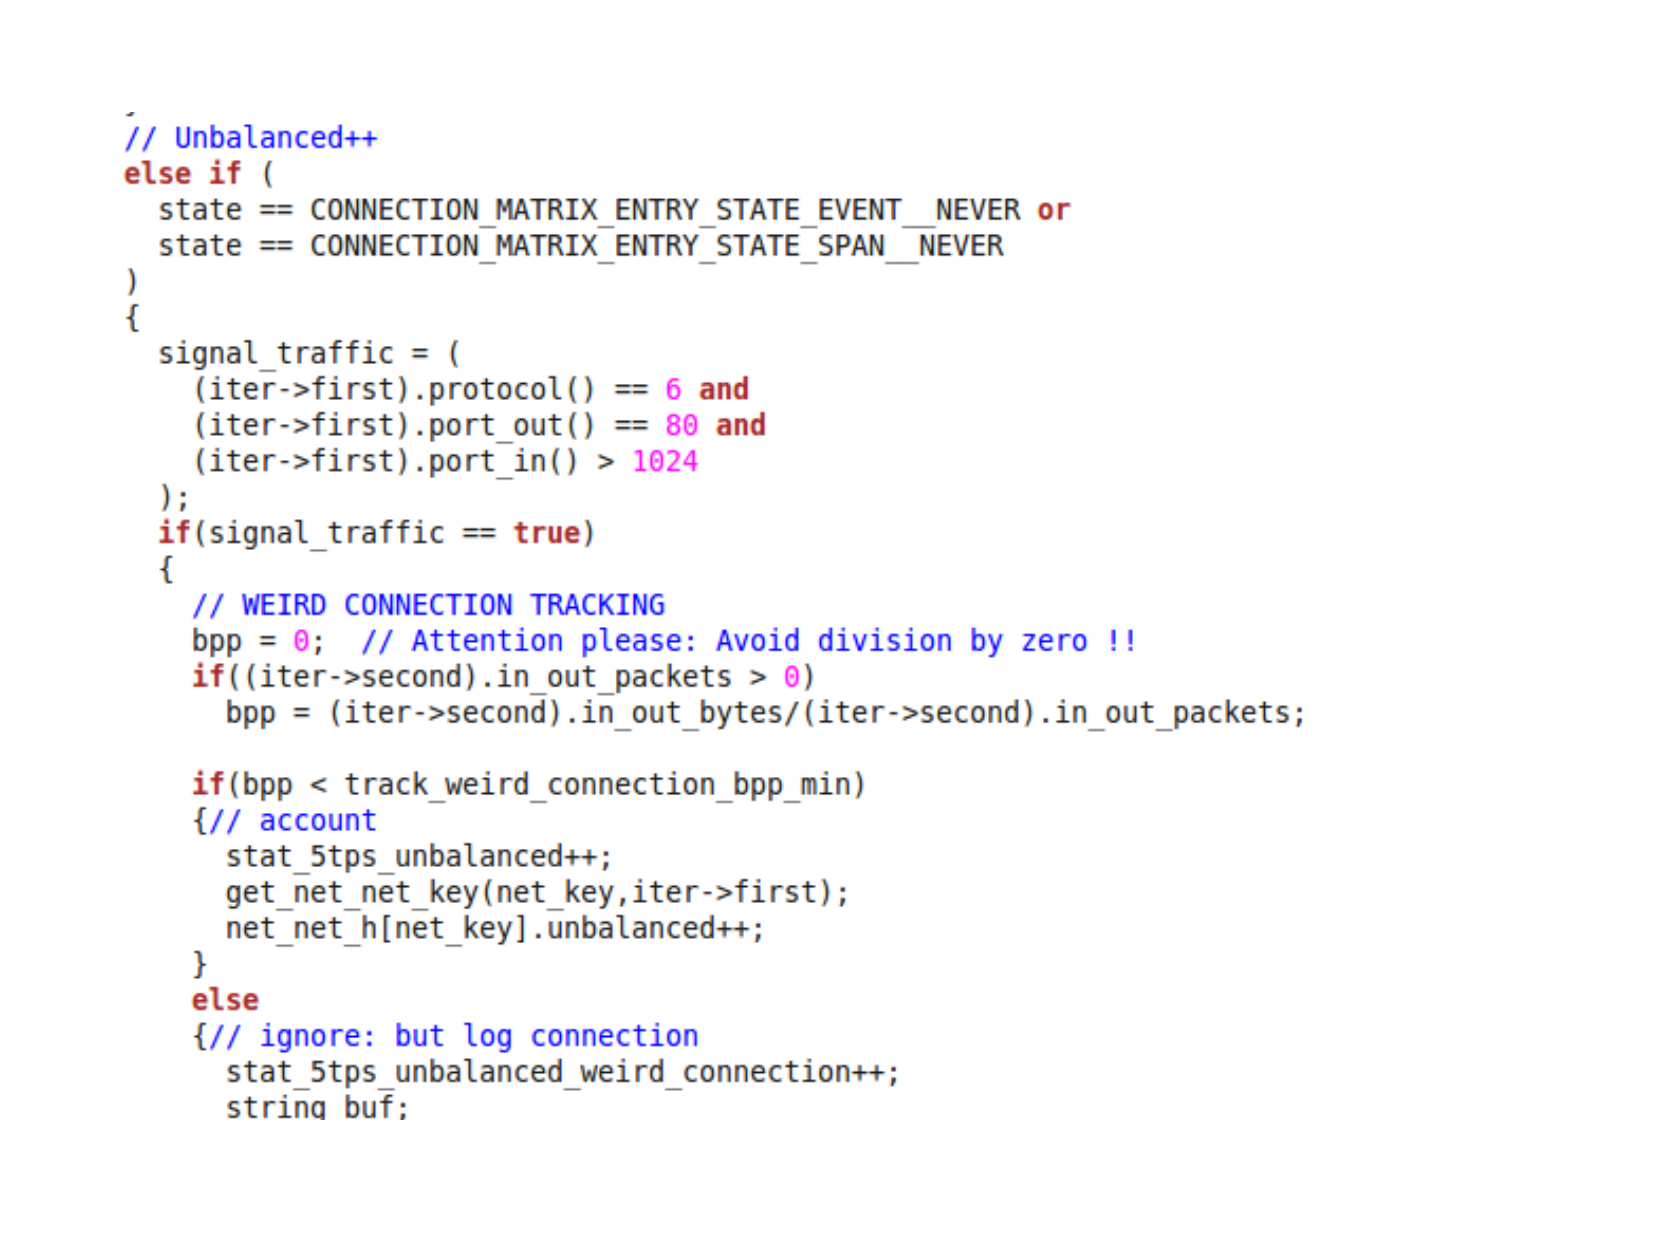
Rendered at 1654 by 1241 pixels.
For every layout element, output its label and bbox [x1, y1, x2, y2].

picture [112, 112, 1388, 1120]
